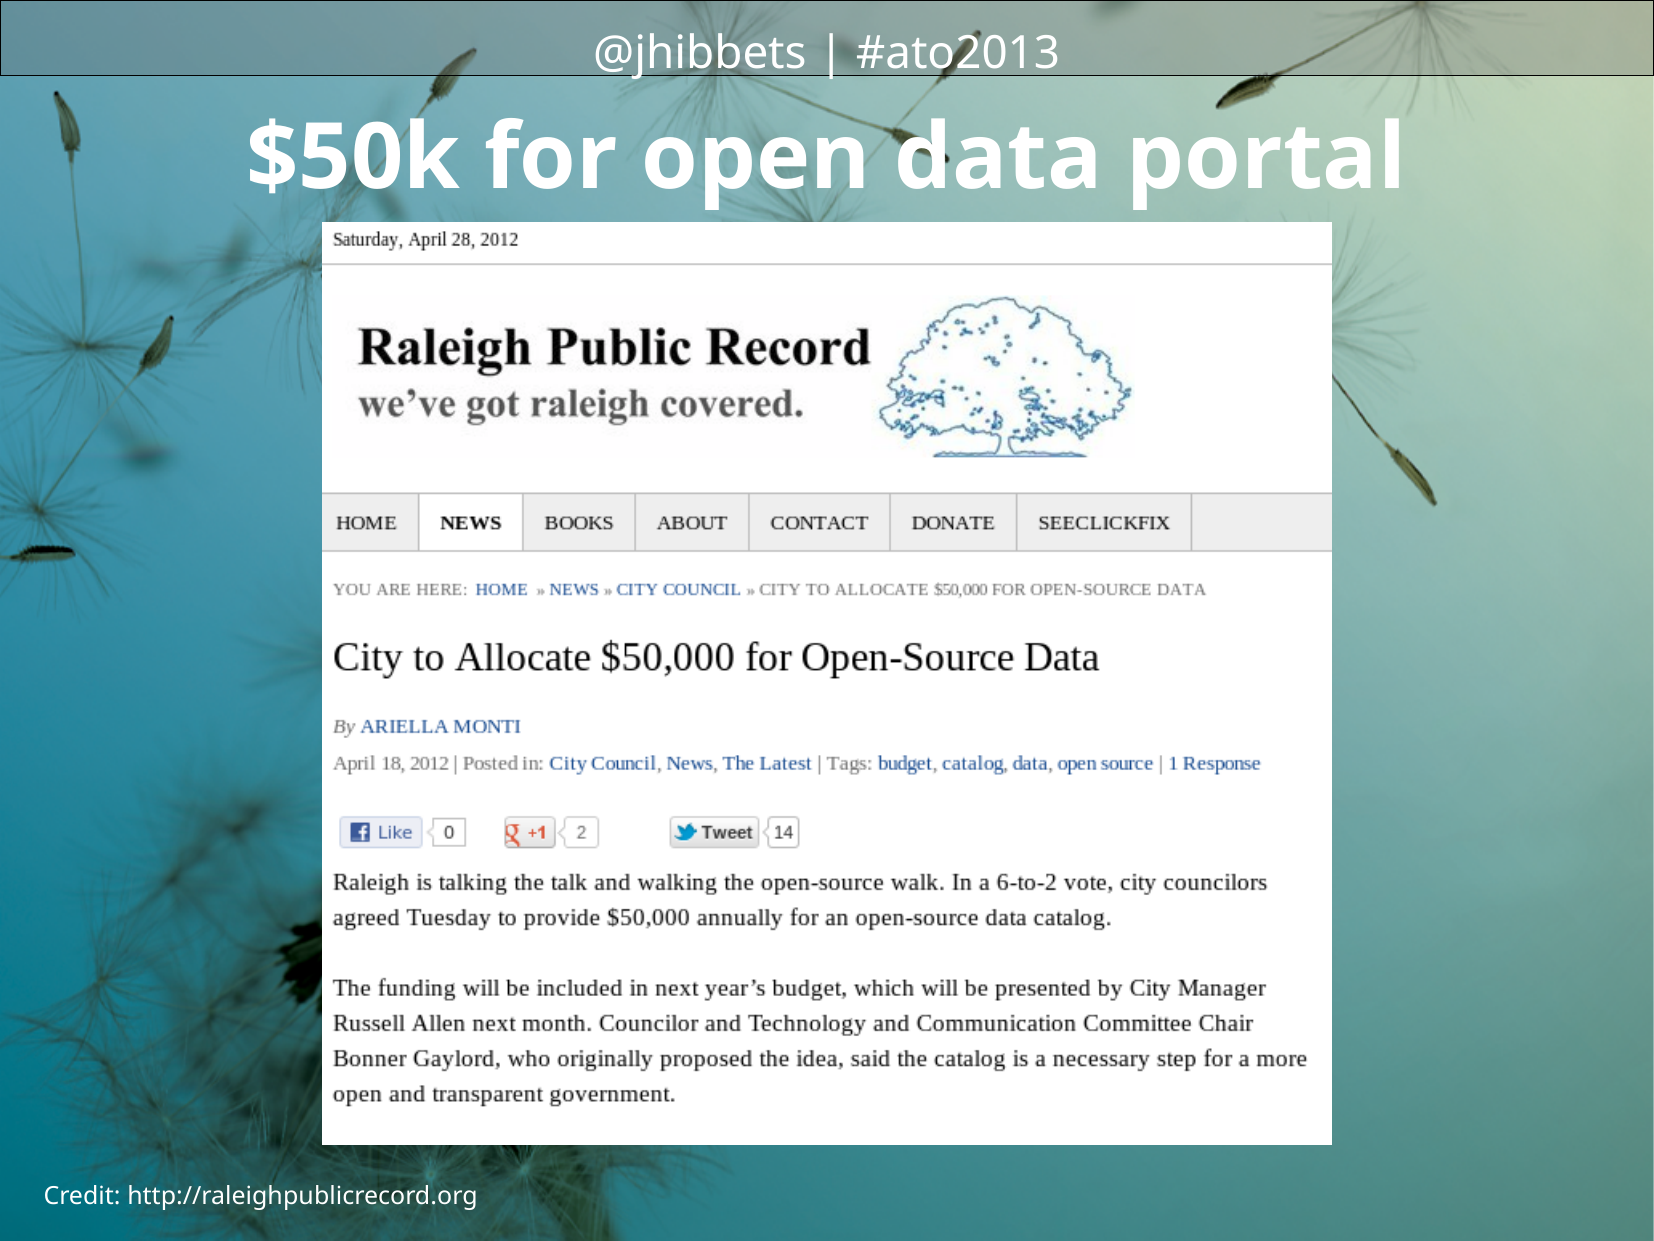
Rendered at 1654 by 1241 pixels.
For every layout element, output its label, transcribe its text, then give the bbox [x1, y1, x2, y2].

picture [0, 76, 1654, 1241]
title $50k for open data portal [82, 49, 1571, 257]
text_box Credit: http://raleighpublicrecord.org [28, 1170, 509, 1213]
